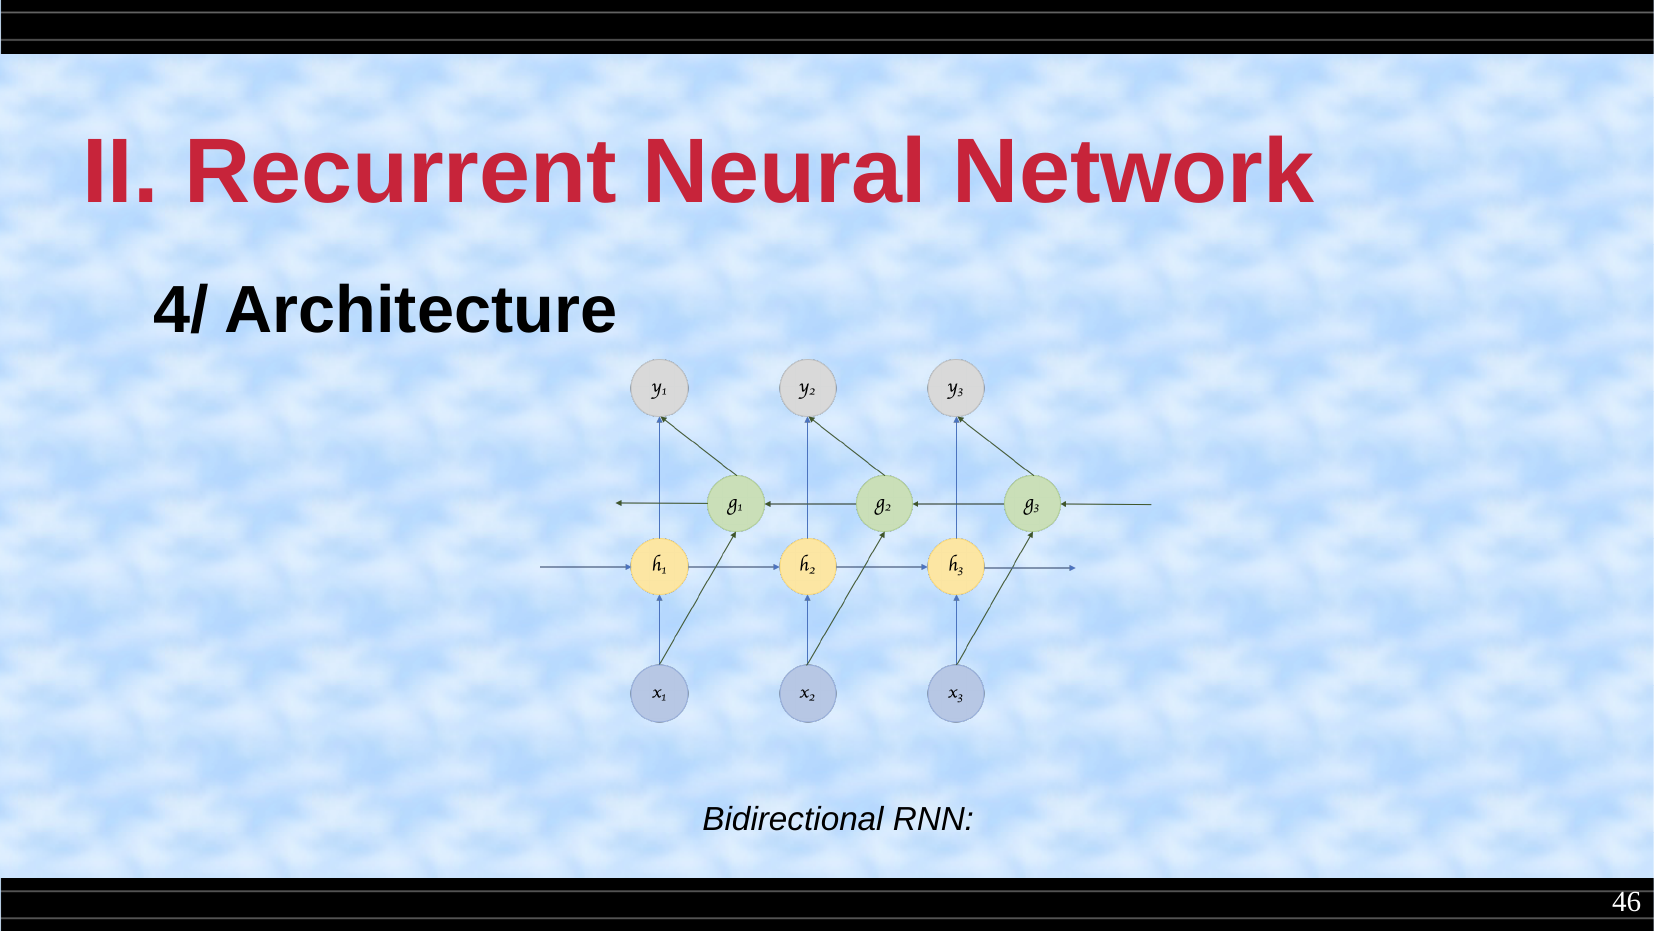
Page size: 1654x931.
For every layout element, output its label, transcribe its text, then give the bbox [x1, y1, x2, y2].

picture [0, 0, 1654, 931]
text_box Bidirectional RNN: [687, 793, 999, 845]
list 4/ Architecture [82, 271, 1571, 757]
title II. Recurrent Neural Network [82, 92, 1571, 248]
